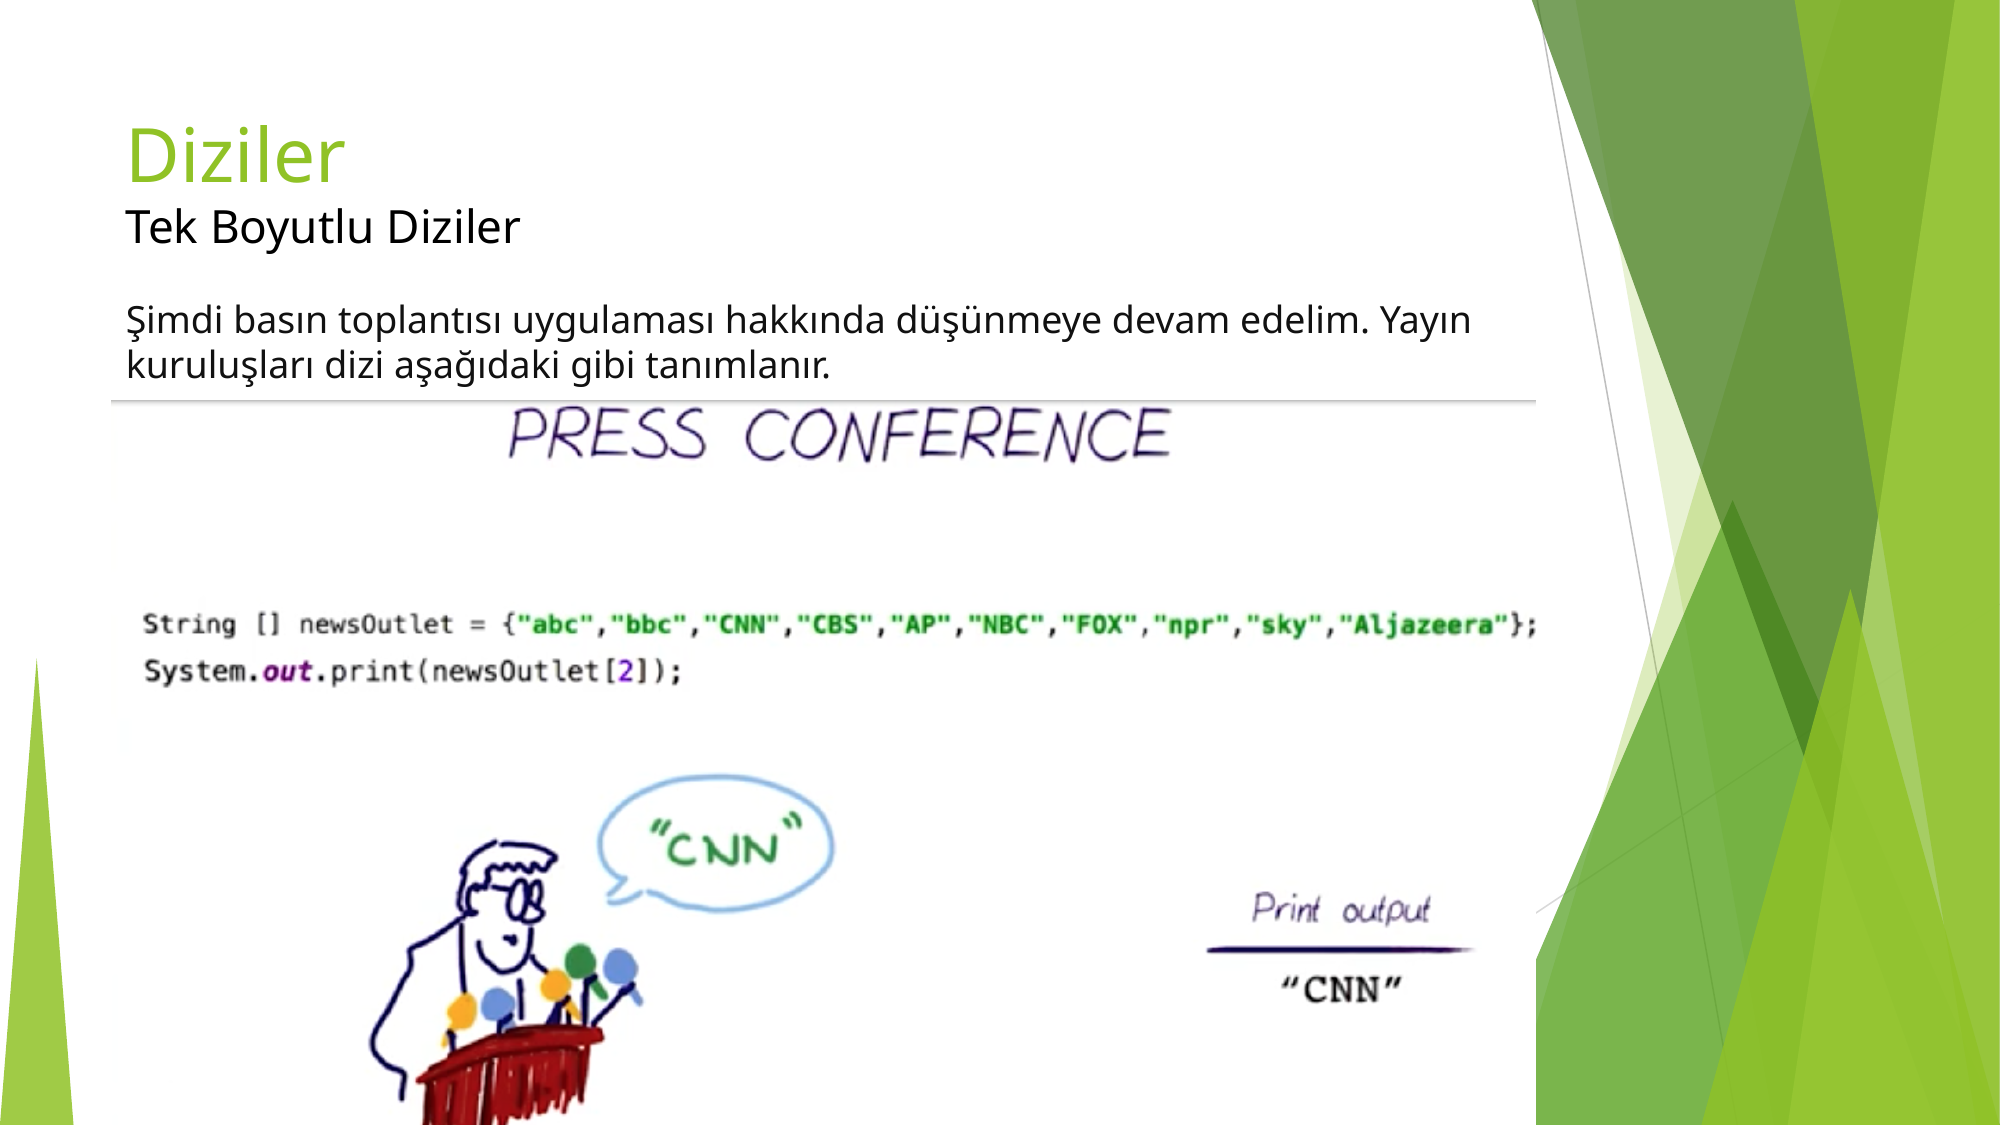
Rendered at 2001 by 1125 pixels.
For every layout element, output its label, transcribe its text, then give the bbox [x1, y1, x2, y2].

text_box Şimdi basın toplantısı uygulaması hakkında düşünmeye devam edelim. Yayın kuruluşları dizi aşağıdaki gibi tanımlanır. [111, 288, 1517, 400]
picture [111, 400, 1536, 1125]
title Diziler Tek Boyutlu Diziler [111, 99, 1522, 317]
